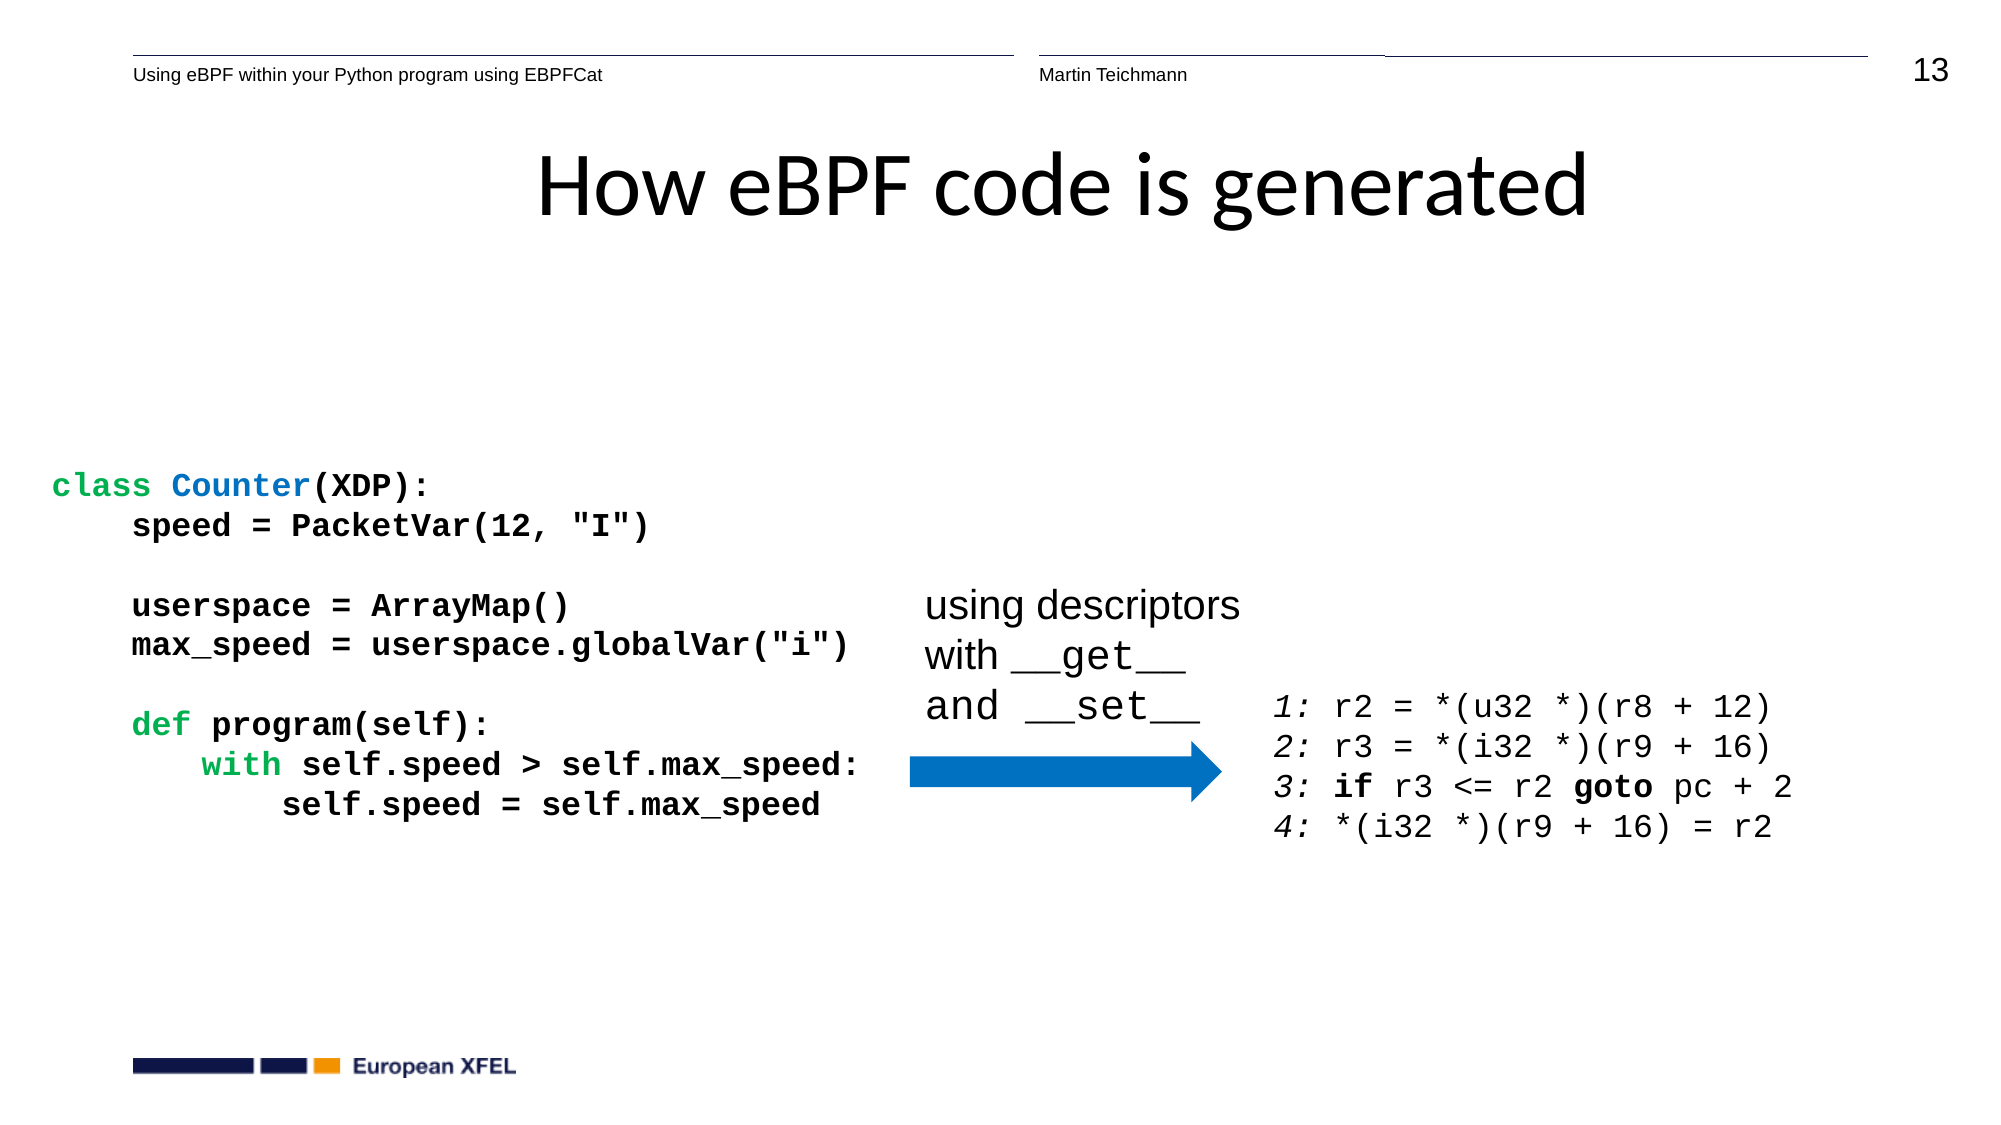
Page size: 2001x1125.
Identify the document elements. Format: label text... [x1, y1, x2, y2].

text_box class Counter(XDP): speed = PacketVar(12, "I") userspace = ArrayMap() max_speed = userspace.globalVar("i") def program(self): with self.speed > self.max_speed: self.speed = self.max_speed [36, 455, 1108, 830]
text_box 1: r2 = *(u32 *)(r8 + 12) 2: r3 = *(i32 *)(r9 + 16) 3: if r3 <= r2 goto pc + 2 4: *(i32 *)(r9 + 16) = r2 [1258, 676, 1897, 852]
picture [133, 1058, 516, 1078]
title How eBPF code is generated [490, 115, 1638, 243]
text_box [909, 740, 1223, 803]
text_box using descriptors with __get__ and __set__ [910, 570, 1272, 736]
